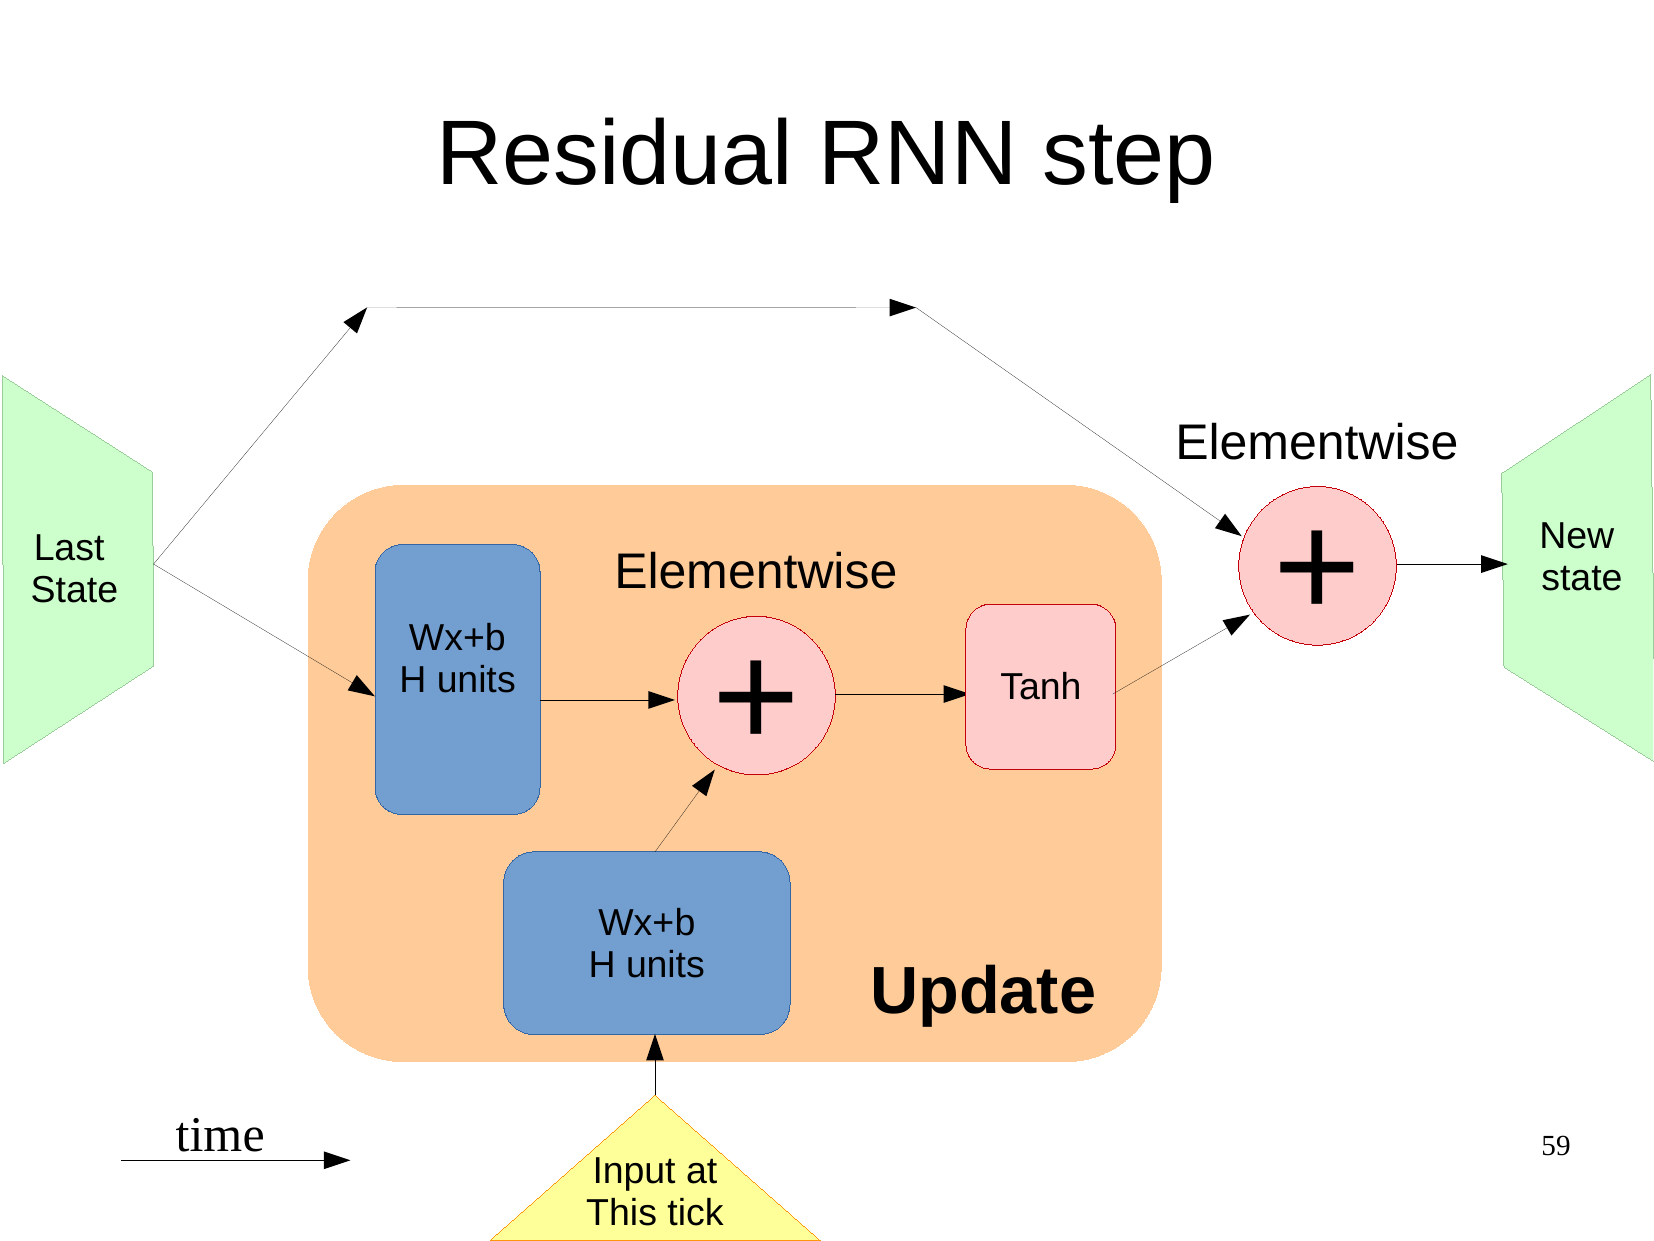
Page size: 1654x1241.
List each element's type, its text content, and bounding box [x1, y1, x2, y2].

text_box time [160, 1107, 280, 1164]
text_box Elementwise [1160, 406, 1474, 478]
text_box + [1238, 486, 1397, 646]
text_box Update [855, 945, 1112, 1035]
text_box Last State [0, 519, 169, 661]
title Residual RNN step [82, 49, 1571, 257]
text_box [1501, 374, 1653, 507]
text_box Wx+b H units [503, 851, 791, 1035]
text_box [2, 375, 153, 519]
text_box Wx+b H units [375, 544, 541, 815]
text_box Tanh [965, 604, 1116, 770]
text_box [1503, 606, 1654, 762]
text_box Input at This tick [490, 1095, 821, 1241]
text_box Elementwise [599, 536, 913, 608]
text_box New state [1483, 507, 1654, 606]
text_box [3, 661, 154, 764]
text_box [307, 484, 1163, 1063]
text_box + [677, 616, 836, 775]
